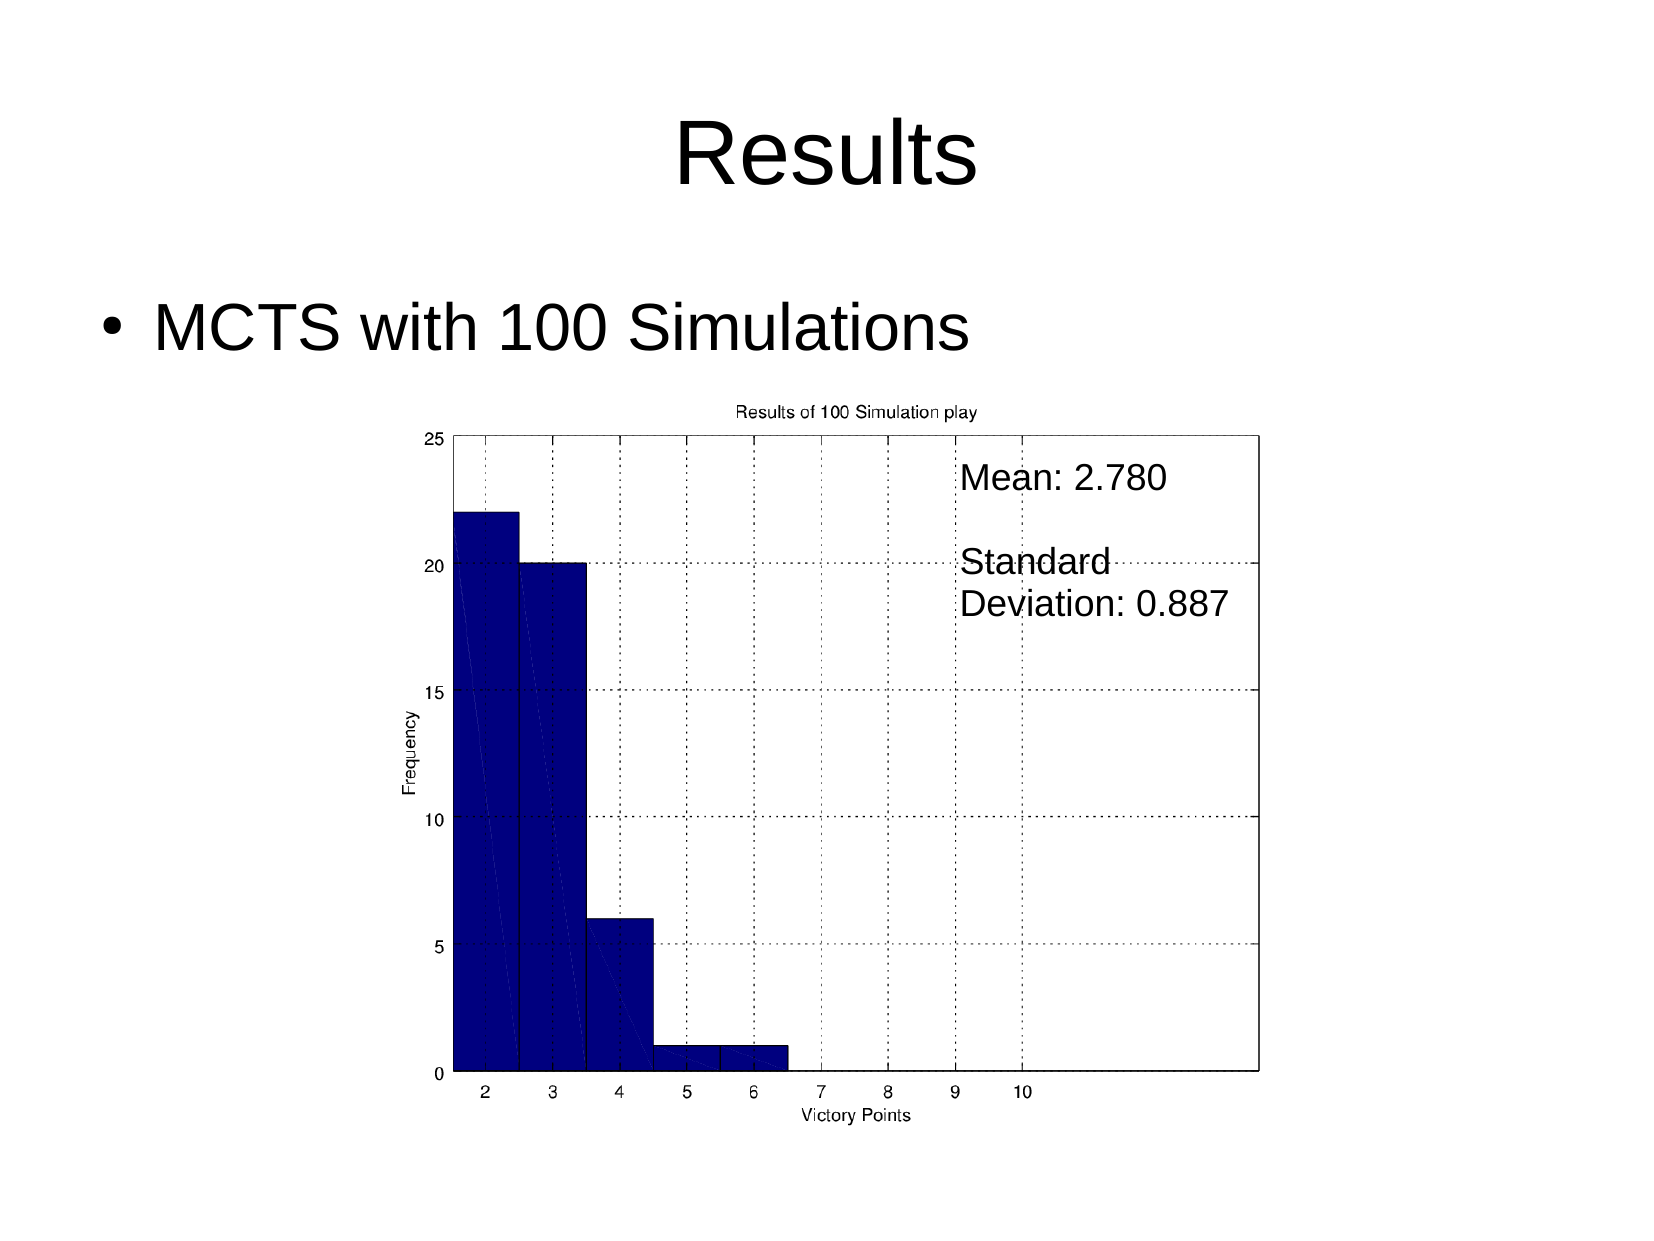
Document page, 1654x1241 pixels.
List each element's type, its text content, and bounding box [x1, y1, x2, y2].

text_box Mean: 2.780 Standard Deviation: 0.887 [944, 448, 1276, 632]
list MCTS with 100 Simulations [82, 290, 1571, 1010]
title Results [82, 49, 1571, 257]
picture [318, 377, 1357, 1158]
